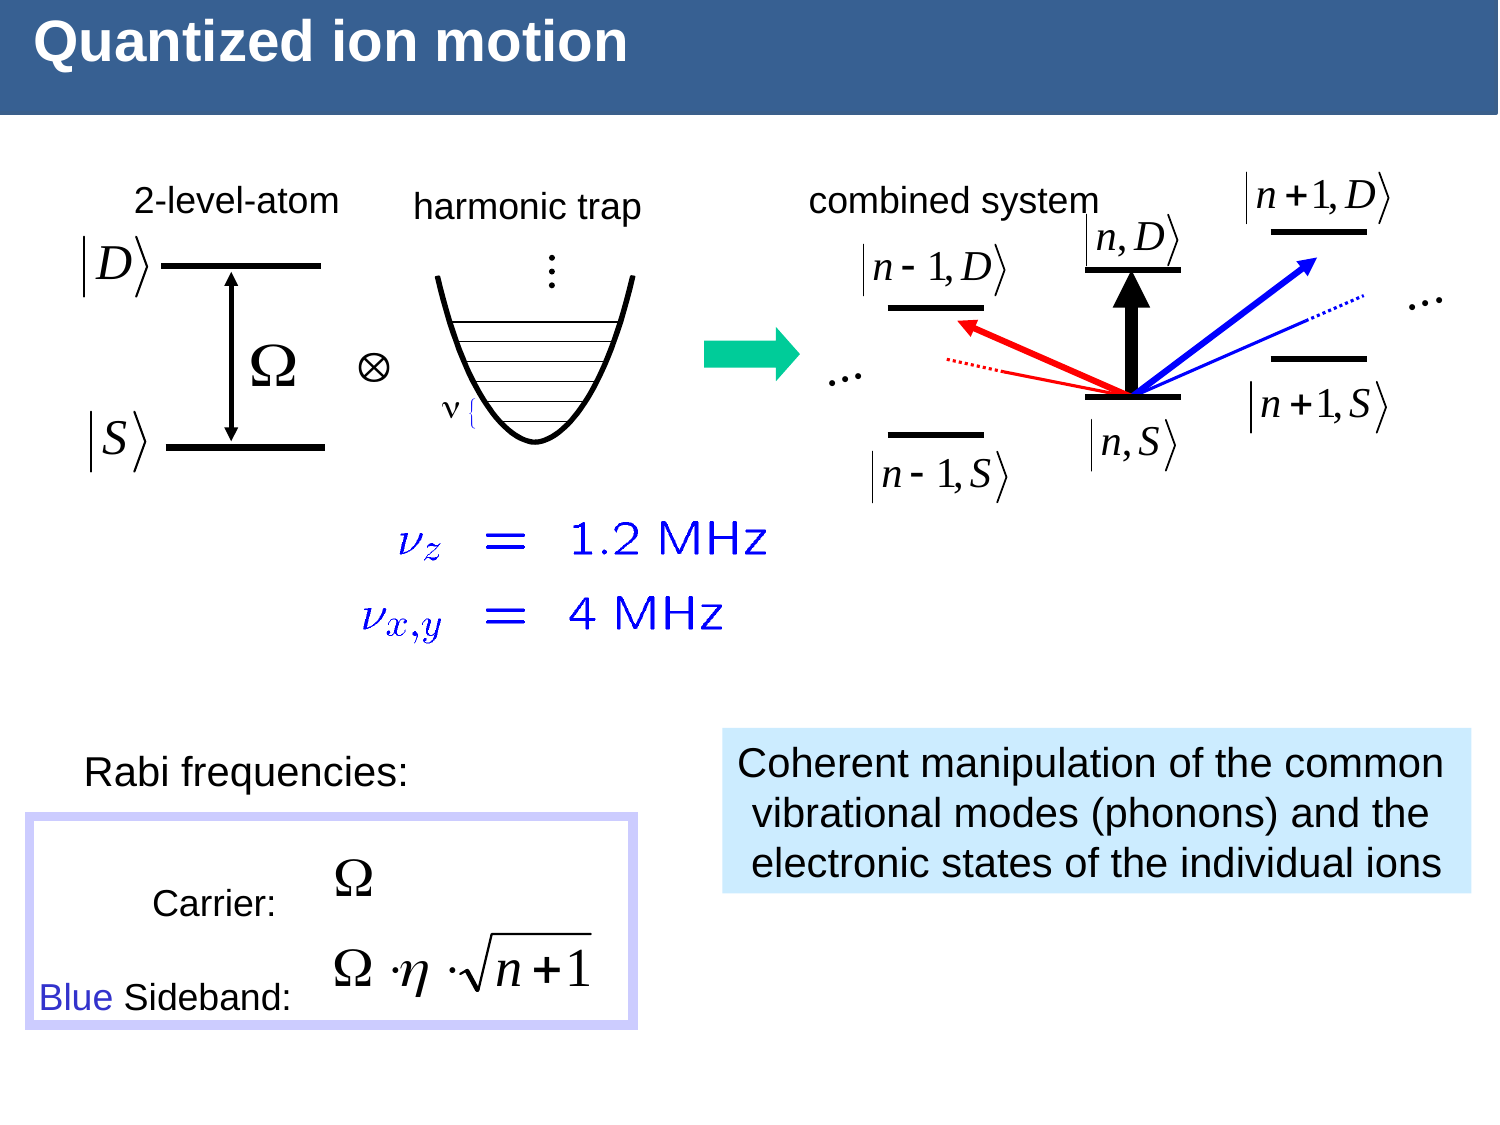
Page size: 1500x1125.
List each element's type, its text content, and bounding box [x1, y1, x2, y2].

text_box 2-level-atom [119, 168, 355, 230]
text_box harmonic trap [398, 174, 657, 236]
chart [1243, 371, 1396, 443]
title Quantized ion motion [0, 0, 663, 81]
chart [1083, 409, 1187, 481]
text_box Rabi frequencies: [68, 737, 424, 803]
text_box [462, 362, 477, 385]
text_box Coherent manipulation of the common vibrational modes (phonons) and the electronic states of the individual ions [722, 727, 1472, 894]
chart [346, 335, 405, 395]
text_box Carrier: Blue Sideband: [23, 787, 307, 1026]
picture [362, 521, 767, 645]
chart [81, 399, 157, 484]
text_box  [491, 235, 574, 307]
text_box [495, 276, 635, 444]
text_box  [796, 312, 886, 410]
text_box [435, 276, 466, 361]
text_box  [1376, 236, 1466, 334]
chart [855, 234, 1015, 306]
chart [1238, 162, 1398, 234]
chart [864, 441, 1017, 513]
chart [74, 224, 158, 309]
chart [1078, 204, 1189, 276]
chart [324, 922, 602, 1010]
chart [240, 329, 312, 397]
chart [436, 396, 453, 428]
text_box  [453, 385, 495, 436]
text_box Carrier: Blue Sideband: [34, 821, 307, 1020]
text_box combined system [793, 168, 1119, 230]
chart [325, 846, 385, 906]
